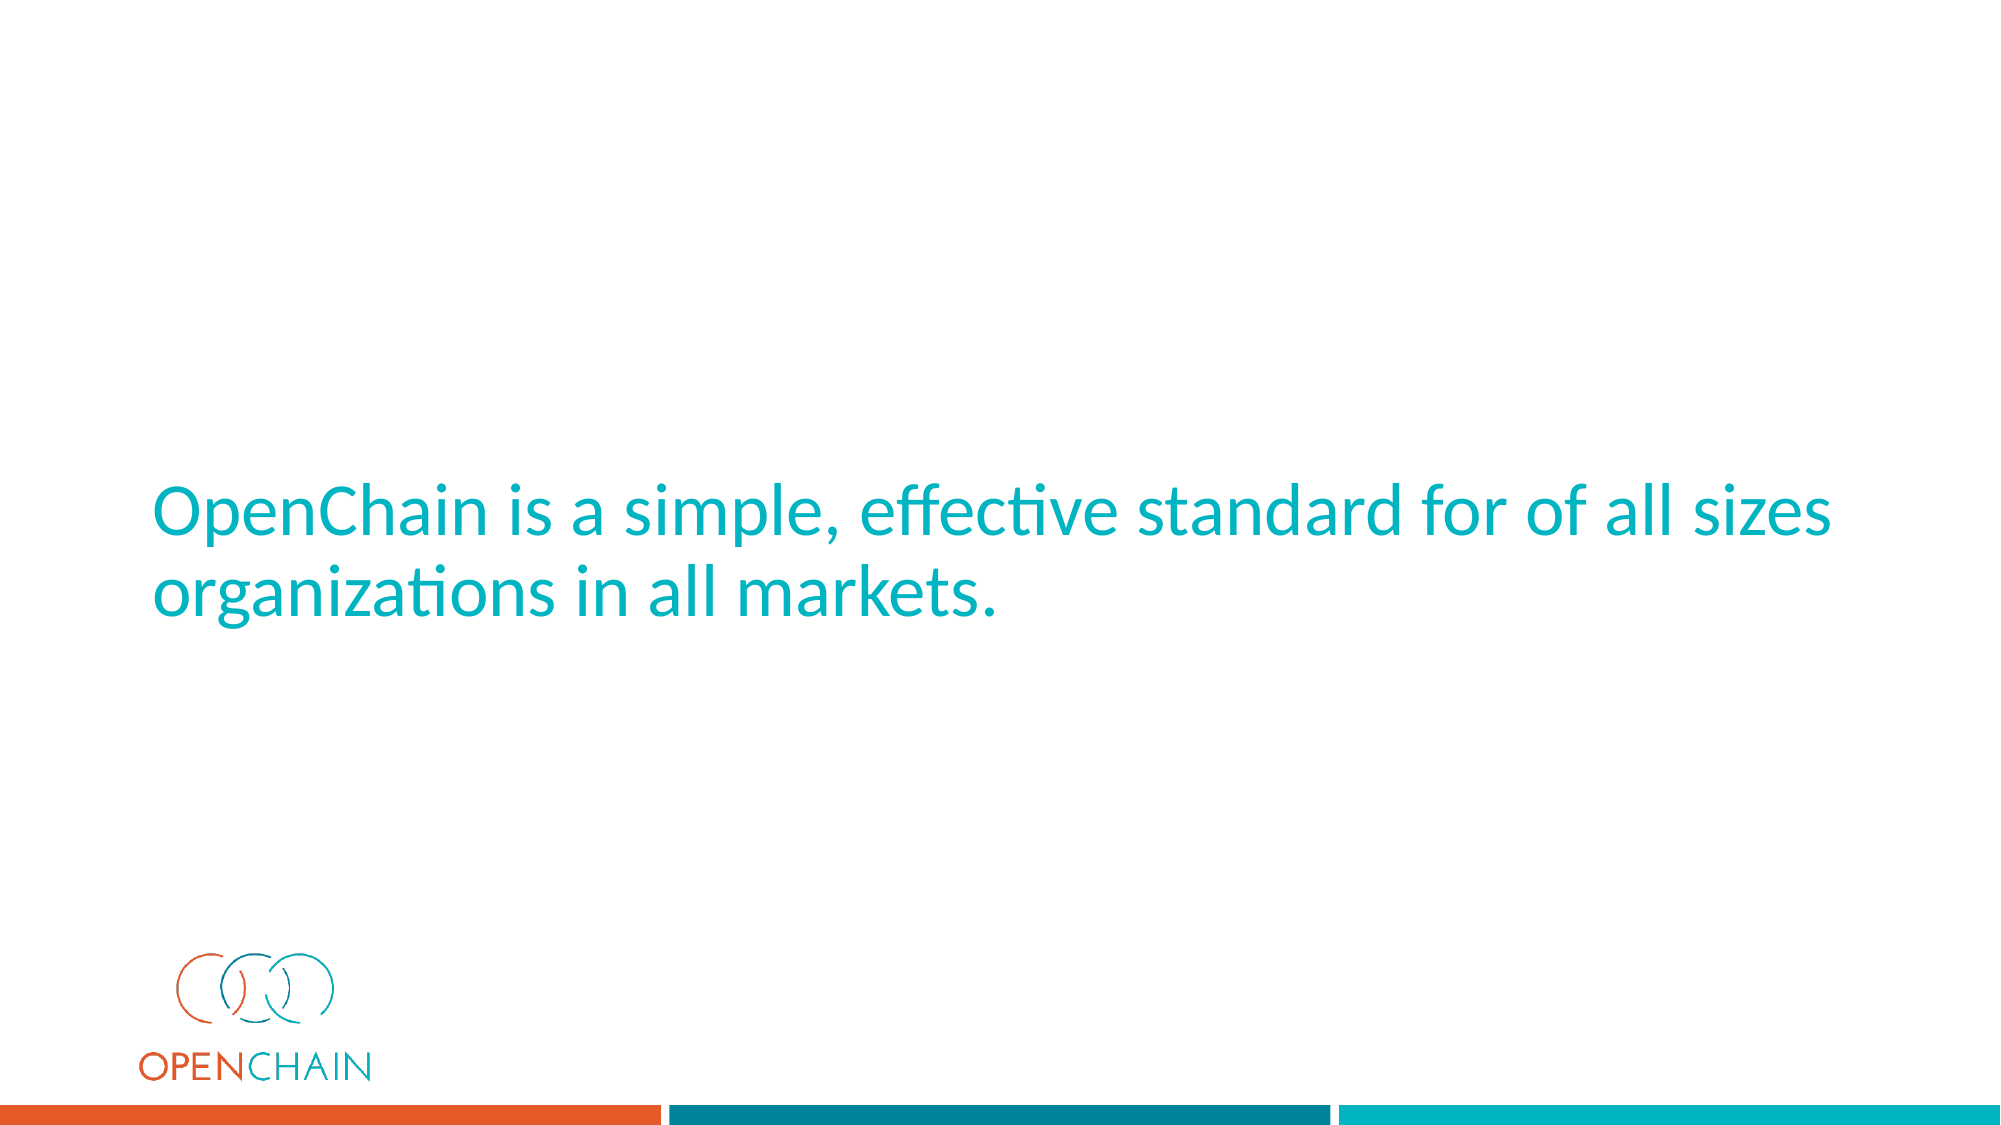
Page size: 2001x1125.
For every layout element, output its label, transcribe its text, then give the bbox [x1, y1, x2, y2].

title OpenChain is a simple, effective standard for of all sizes organizations in all markets. [137, 376, 1863, 727]
picture [137, 951, 372, 1082]
